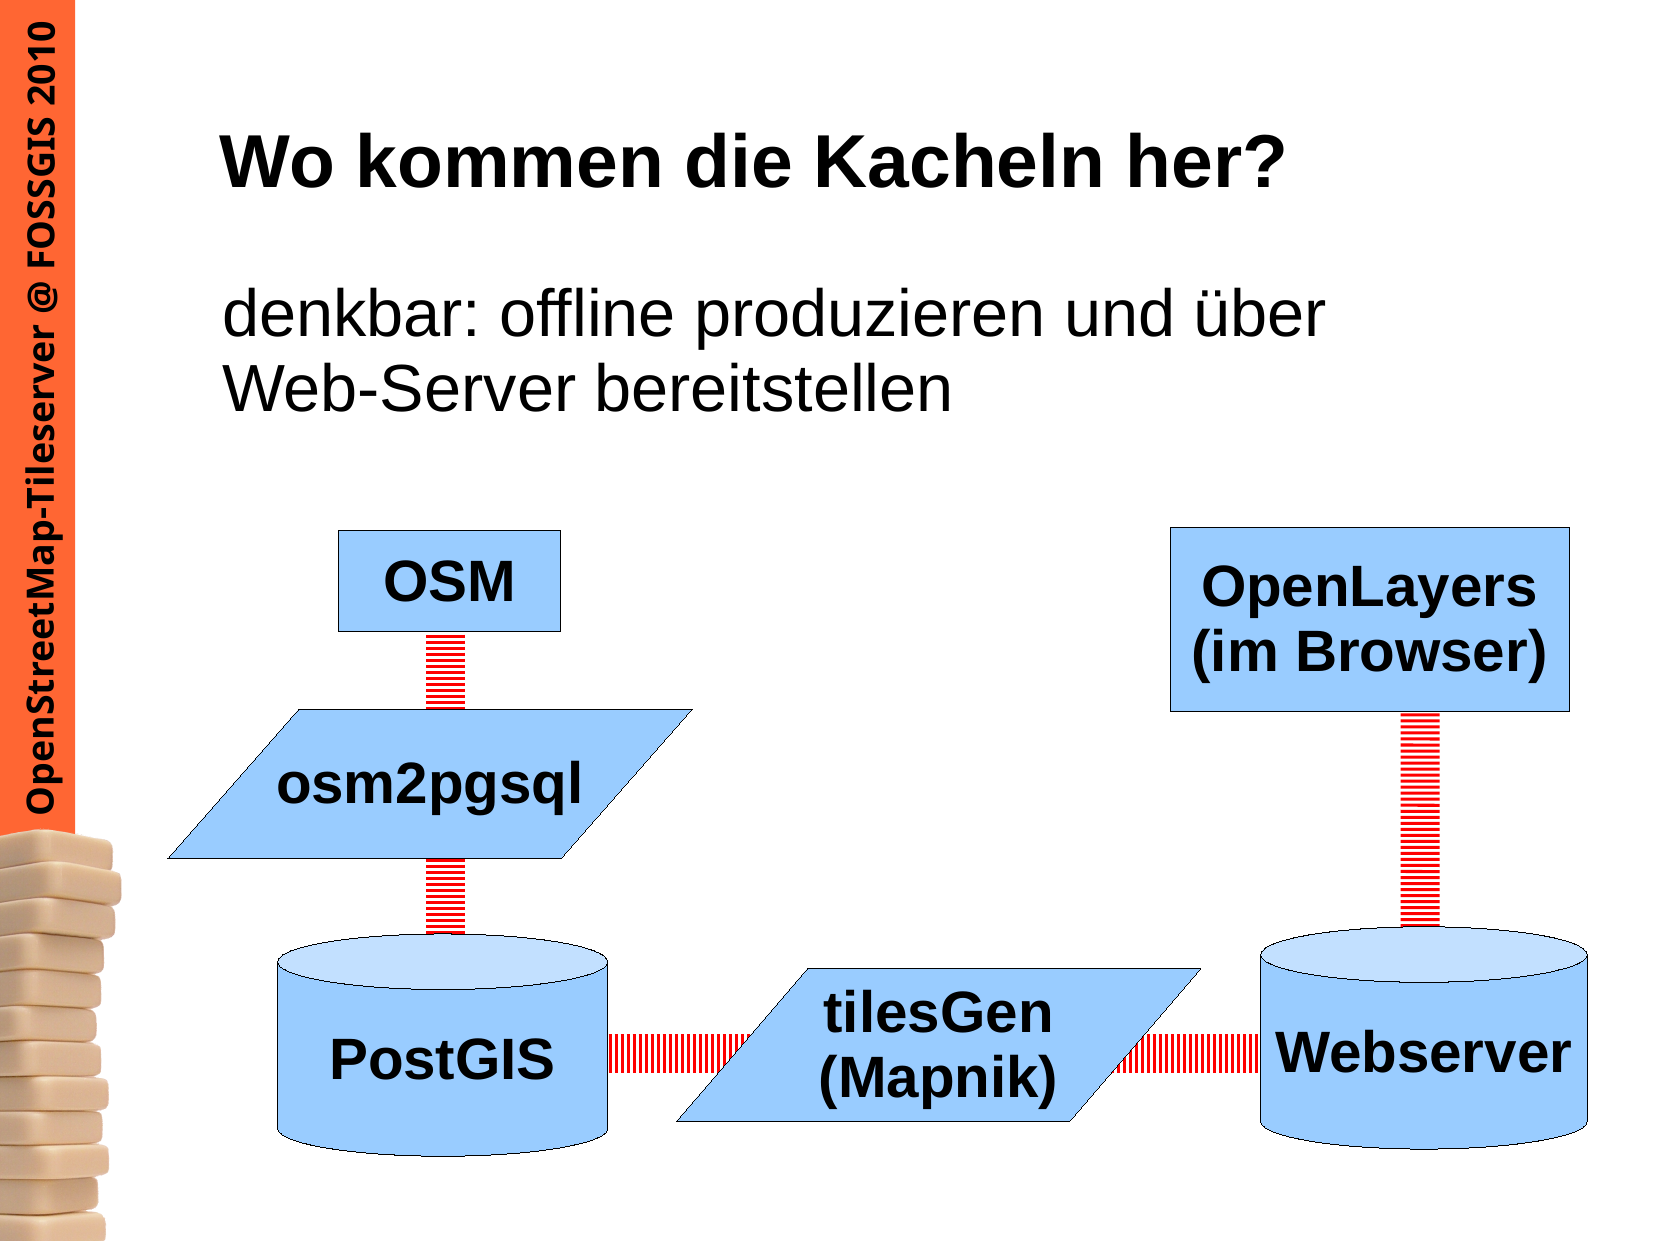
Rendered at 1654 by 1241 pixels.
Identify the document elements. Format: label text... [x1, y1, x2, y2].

text_box Webserver [1260, 956, 1588, 1150]
text_box OpenLayers (im Browser) [1170, 527, 1570, 712]
text_box osm2pgsql [167, 709, 693, 859]
text_box Wo kommen die Kacheln her? [205, 112, 1546, 212]
text_box OSM [338, 530, 561, 632]
text_box tilesGen (Mapnik) [676, 968, 1201, 1122]
picture [0, 816, 133, 1241]
text_box PostGIS [277, 963, 608, 1157]
text_box denkbar: offline produzieren und über Web-Server bereitstellen [207, 268, 1399, 585]
